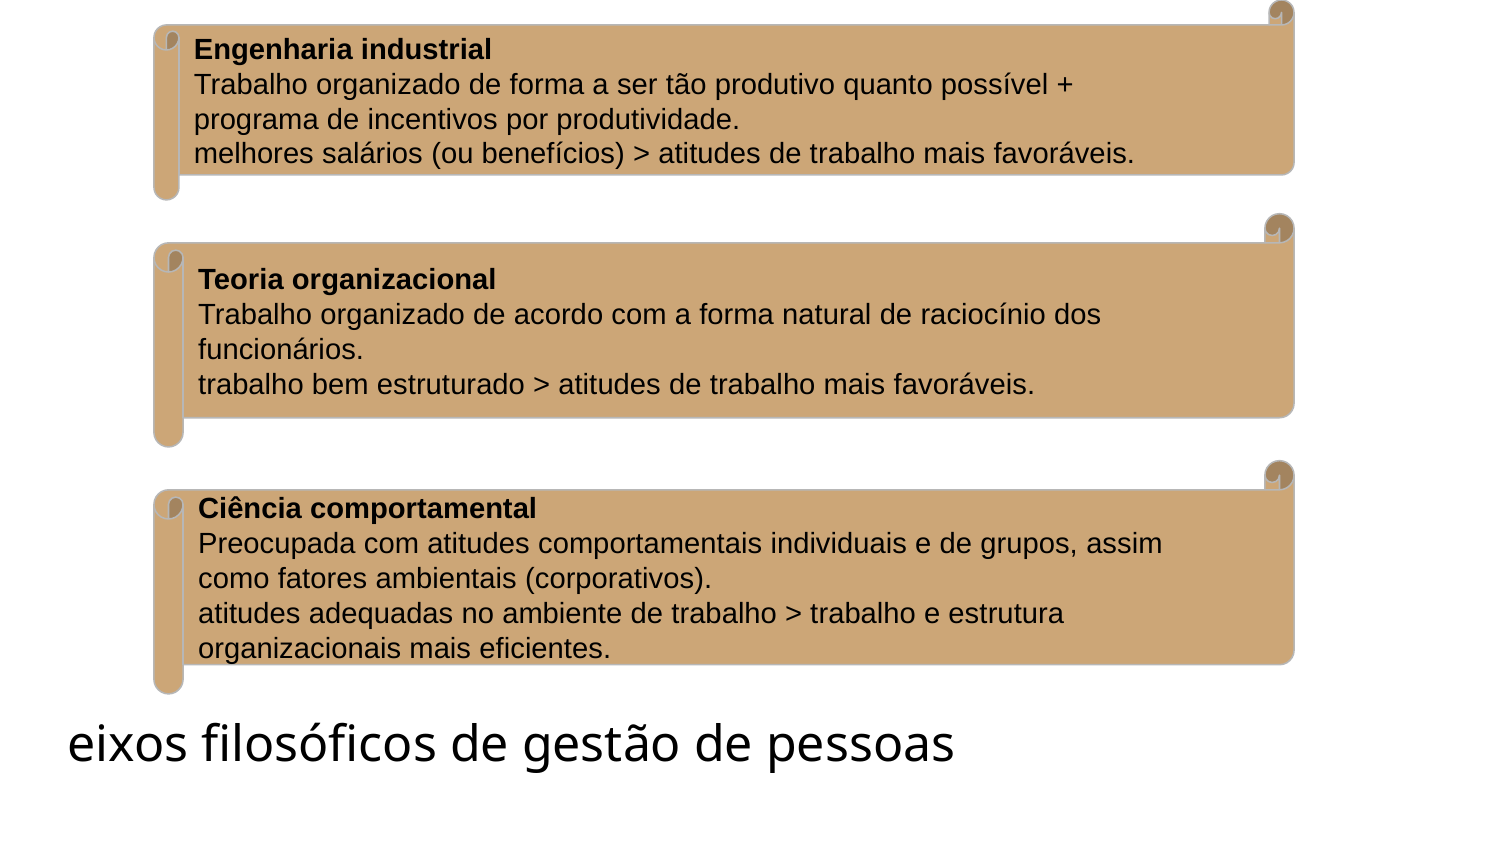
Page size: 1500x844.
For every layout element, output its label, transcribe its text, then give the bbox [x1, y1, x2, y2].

list eixos filosóficos de gestão de pessoas [52, 692, 1037, 791]
text_box Engenharia industrial Trabalho organizado de forma a ser tão produtivo quanto possível + programa de incentivos por produtividade. melhores salários (ou benefícios) > atitudes de trabalho mais favoráveis. [153, 14, 1295, 200]
text_box Teoria organizacional Trabalho organizado de acordo com a forma natural de raciocínio dos funcionários. trabalho bem estruturado > atitudes de trabalho mais favoráveis. [153, 229, 1295, 447]
text_box Ciência comportamental Preocupada com atitudes comportamentais individuais e de grupos, assim como fatores ambientais (corporativos). atitudes adequadas no ambiente de trabalho > trabalho e estrutura organizacionais mais eficientes. [153, 476, 1295, 694]
